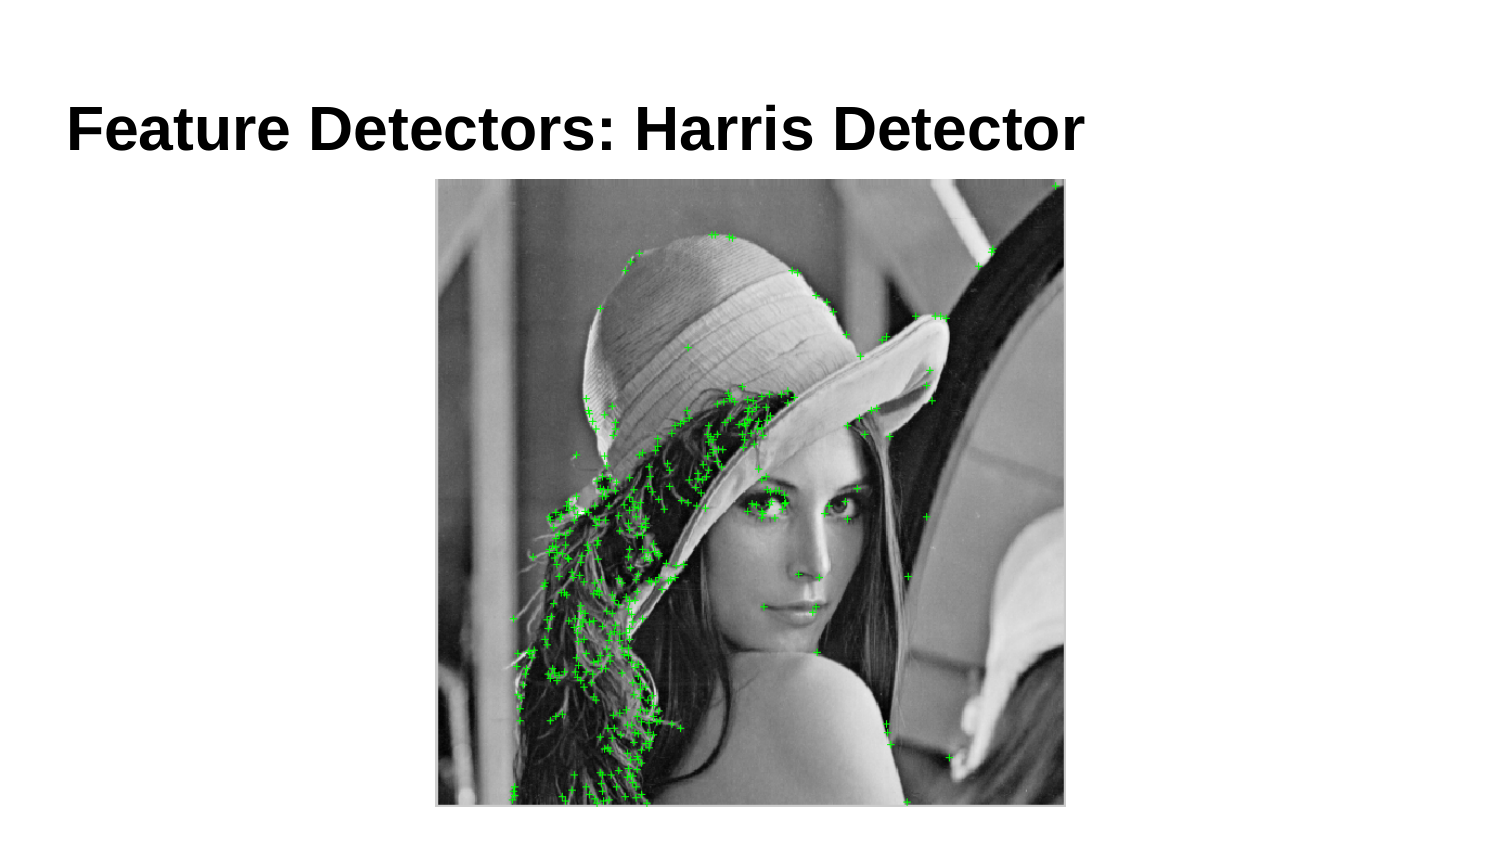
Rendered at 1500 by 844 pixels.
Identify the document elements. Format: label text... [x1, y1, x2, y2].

title Feature Detectors: Harris Detector [51, 72, 1449, 167]
picture [435, 179, 1066, 807]
